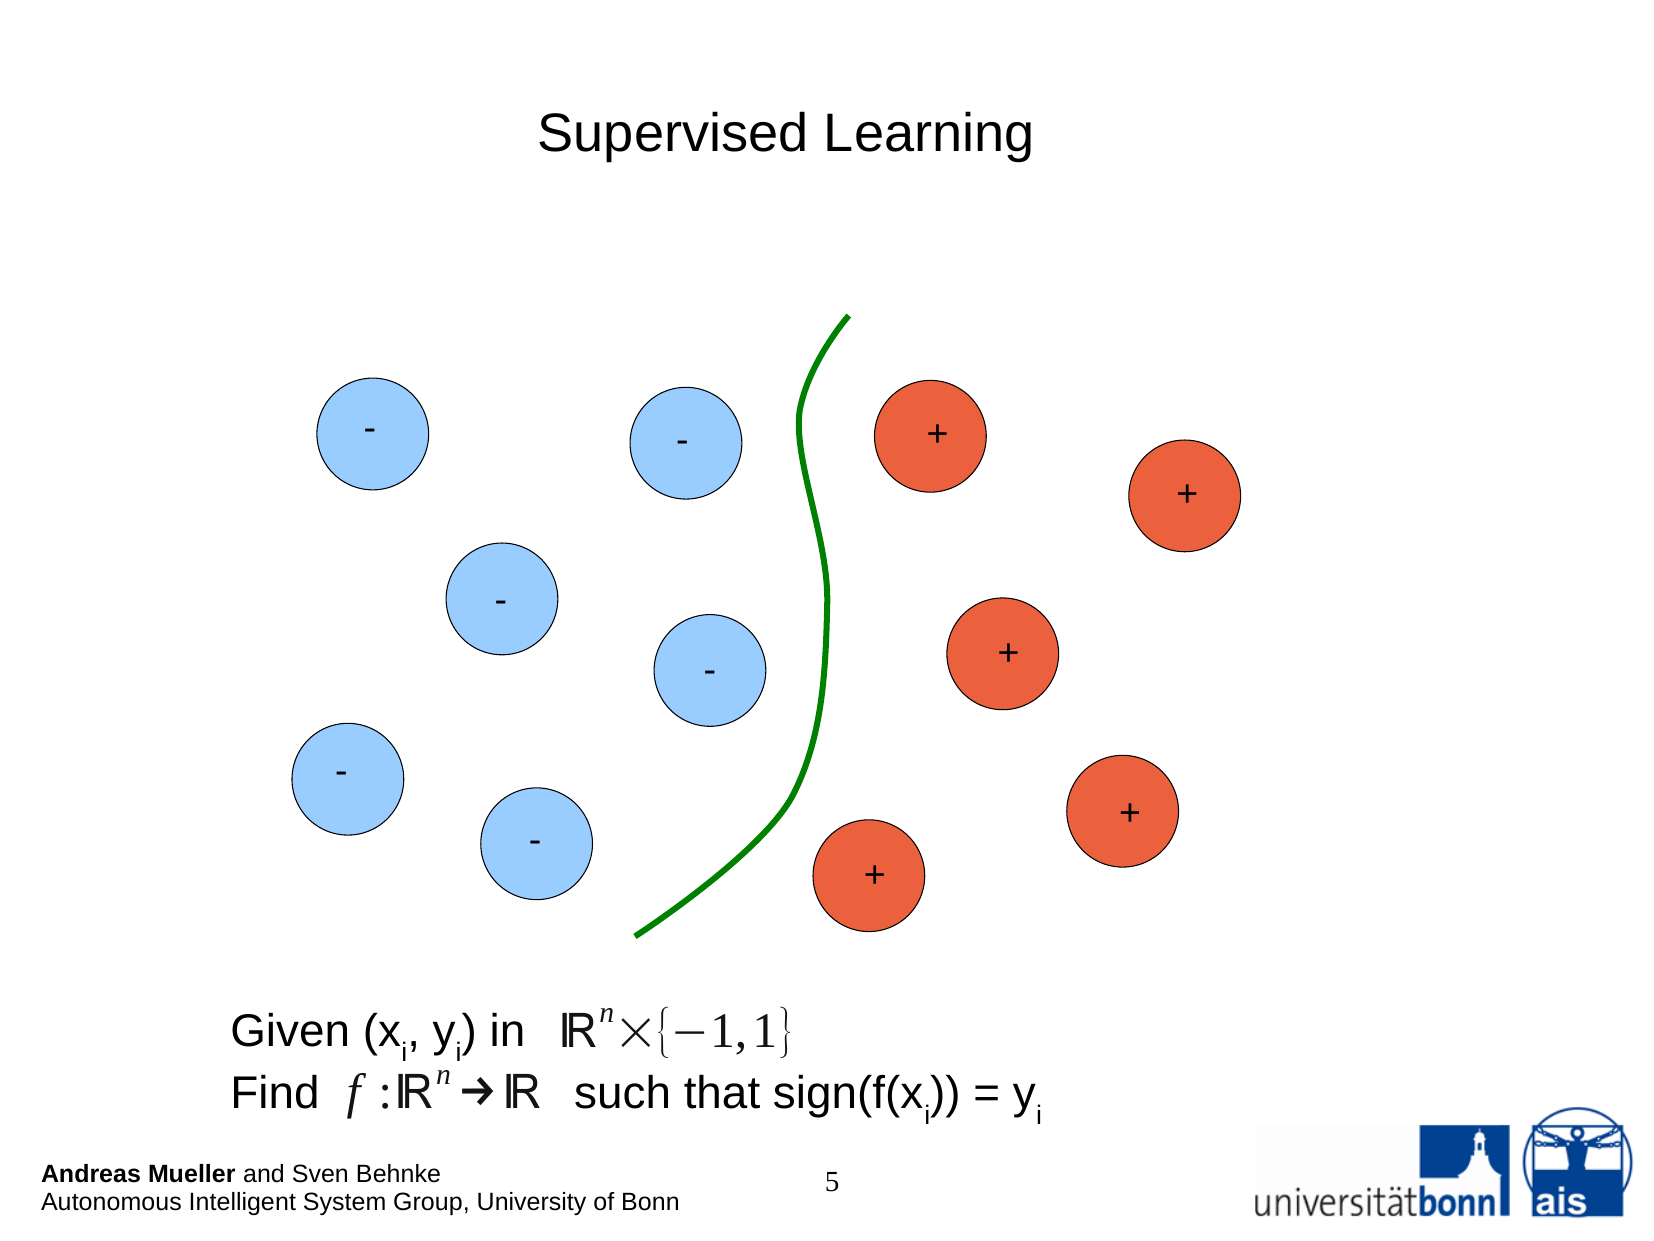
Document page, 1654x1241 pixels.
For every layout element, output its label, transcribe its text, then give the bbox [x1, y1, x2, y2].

text_box Given (xi, yi) in Find such that sign(f(xi)) = yi [215, 997, 1106, 1180]
text_box + [982, 624, 1026, 682]
chart [553, 995, 804, 1061]
text_box - [661, 411, 714, 469]
text_box Supervised Learning [522, 95, 1270, 171]
text_box [1128, 440, 1241, 552]
text_box [446, 543, 558, 655]
text_box + [1161, 464, 1204, 522]
text_box - [688, 640, 741, 698]
text_box - [320, 741, 372, 799]
text_box [874, 380, 987, 493]
text_box [946, 597, 1059, 710]
chart [329, 1057, 548, 1120]
text_box + [911, 404, 955, 462]
text_box [630, 387, 742, 500]
text_box [291, 723, 404, 836]
text_box [480, 787, 593, 900]
text_box - [513, 811, 566, 869]
text_box - [348, 399, 401, 457]
text_box [1066, 755, 1179, 868]
text_box [813, 819, 925, 932]
text_box + [849, 845, 892, 903]
text_box - [479, 571, 532, 629]
picture [1255, 1106, 1635, 1220]
text_box + [1104, 784, 1147, 841]
text_box [316, 378, 429, 490]
text_box [654, 614, 766, 727]
